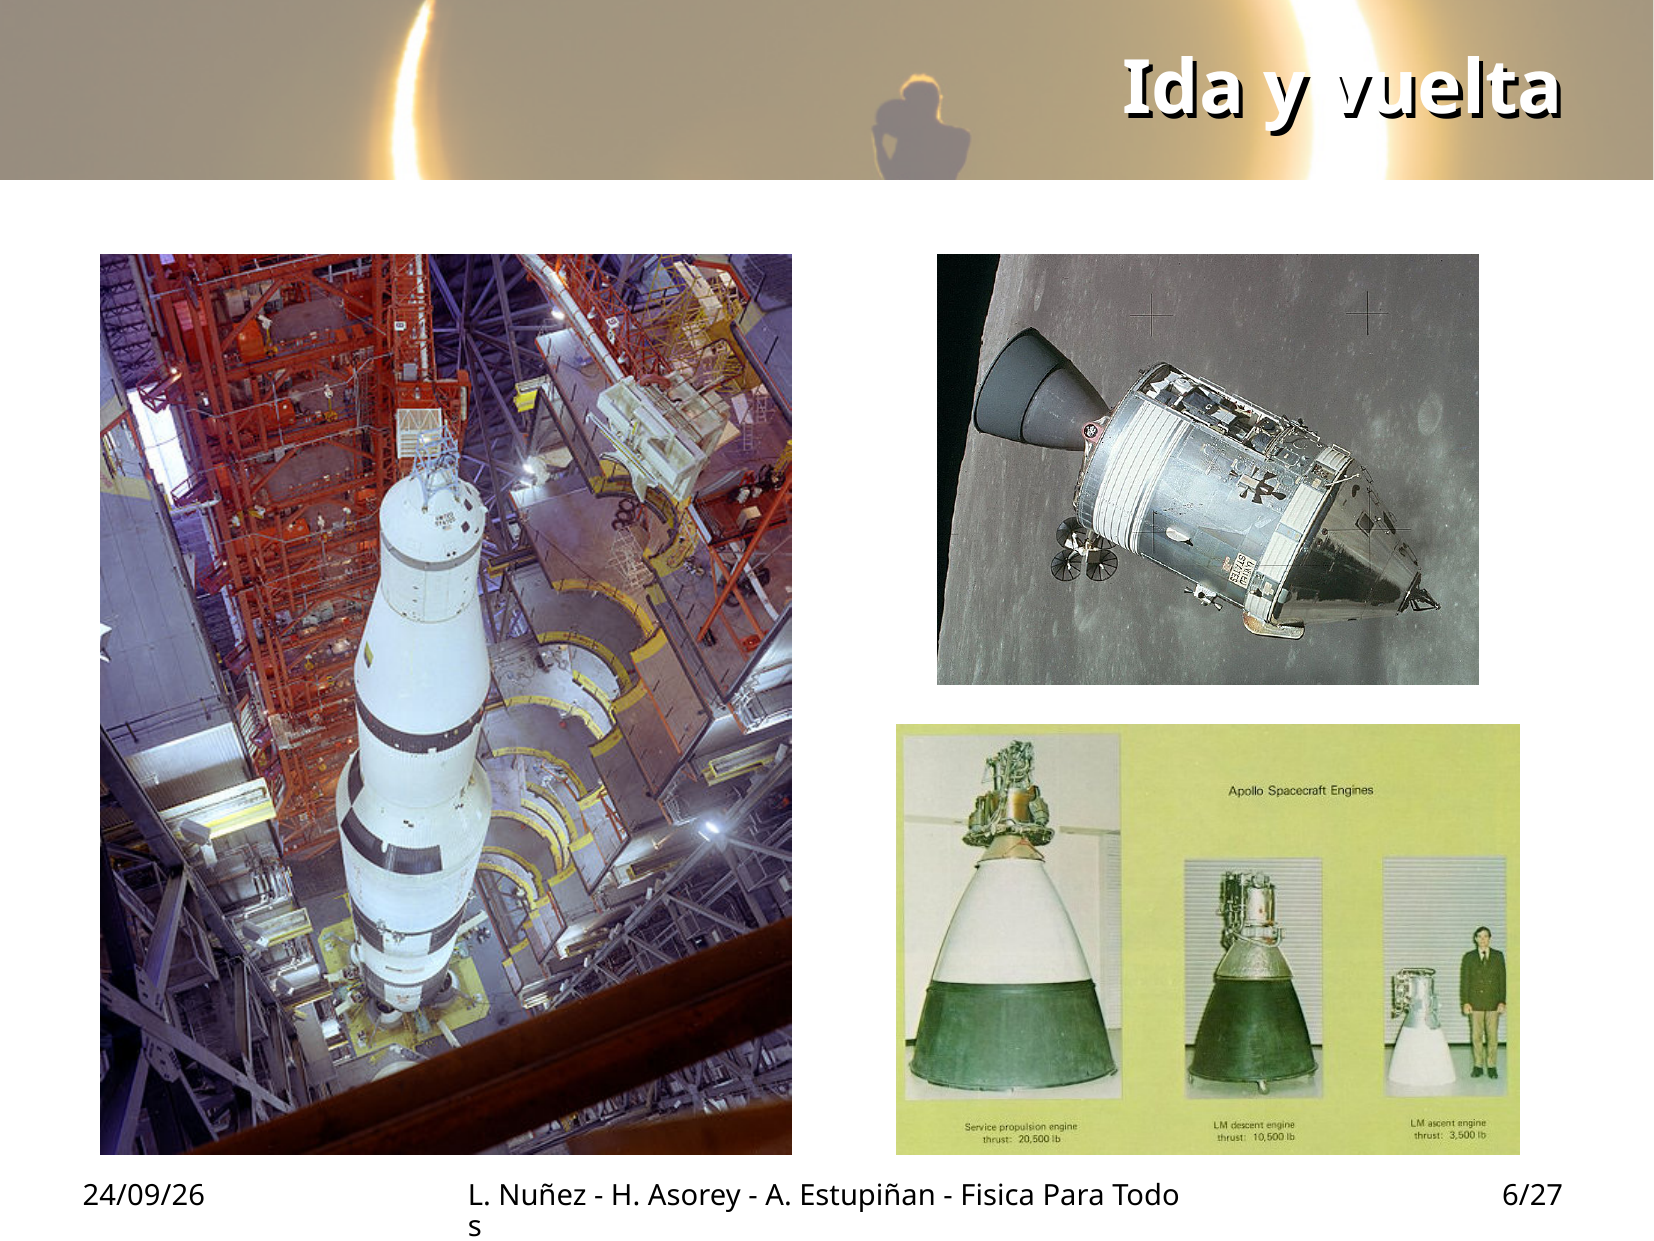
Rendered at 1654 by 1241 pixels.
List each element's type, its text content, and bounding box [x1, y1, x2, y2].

title Ida y vuelta [75, 19, 1564, 151]
picture [937, 254, 1479, 685]
picture [0, 0, 1654, 180]
picture [896, 724, 1520, 1155]
picture [100, 254, 792, 1156]
